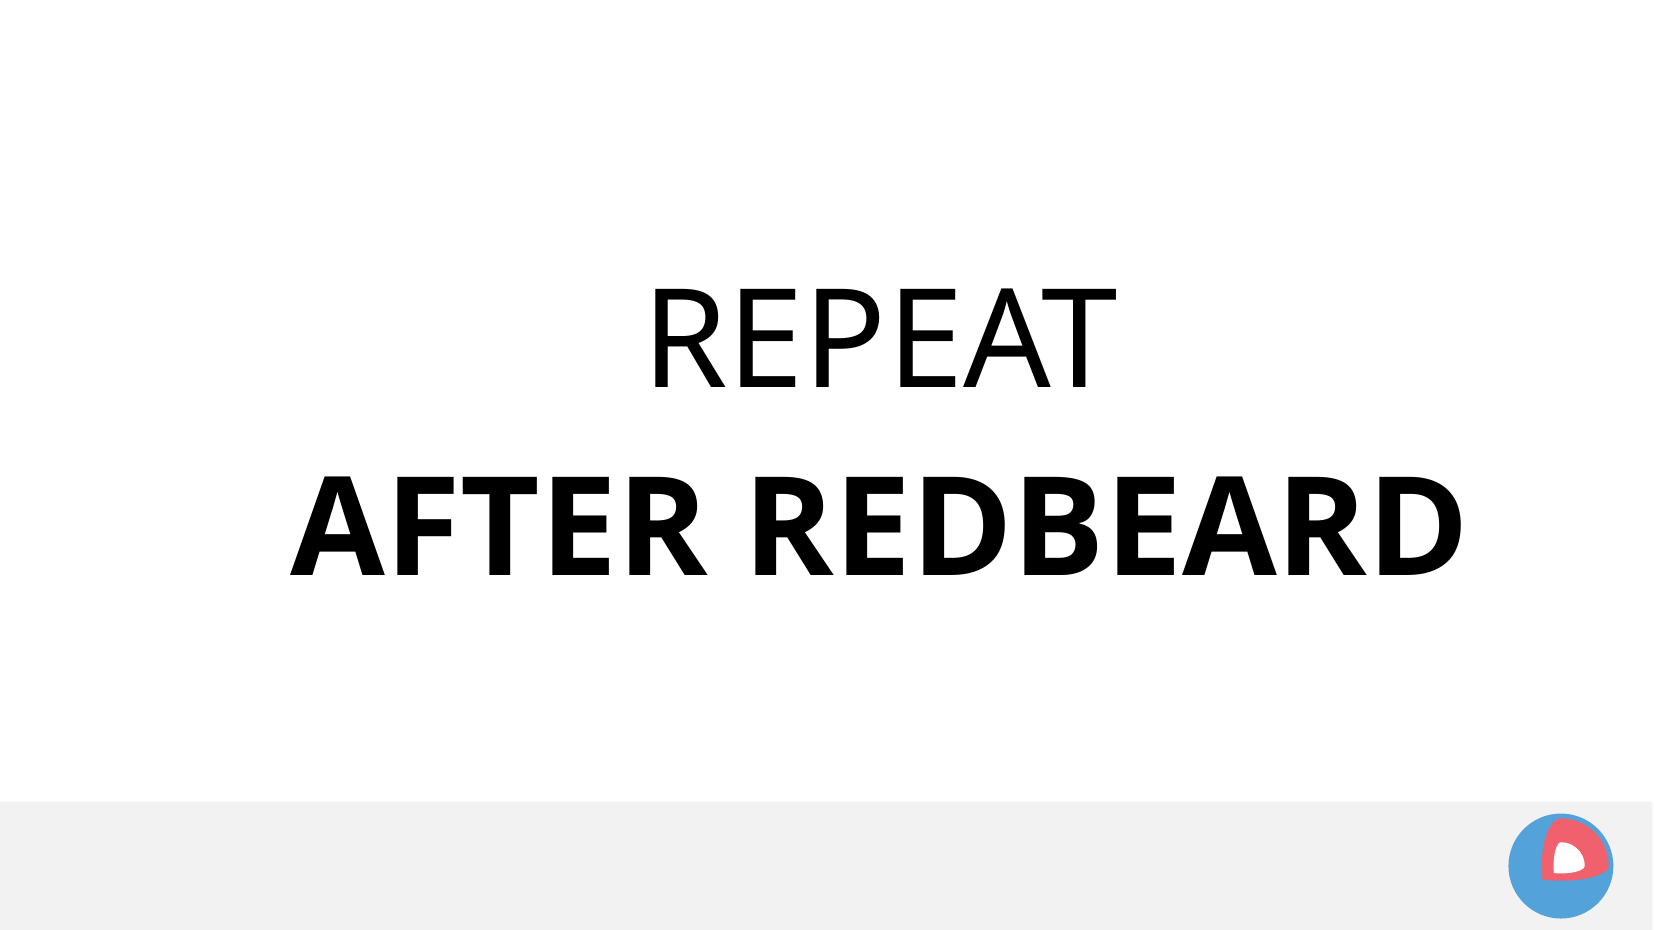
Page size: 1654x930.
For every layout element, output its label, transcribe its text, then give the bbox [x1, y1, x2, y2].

text_box REPEAT AFTER REDBEARD [275, 233, 1378, 595]
